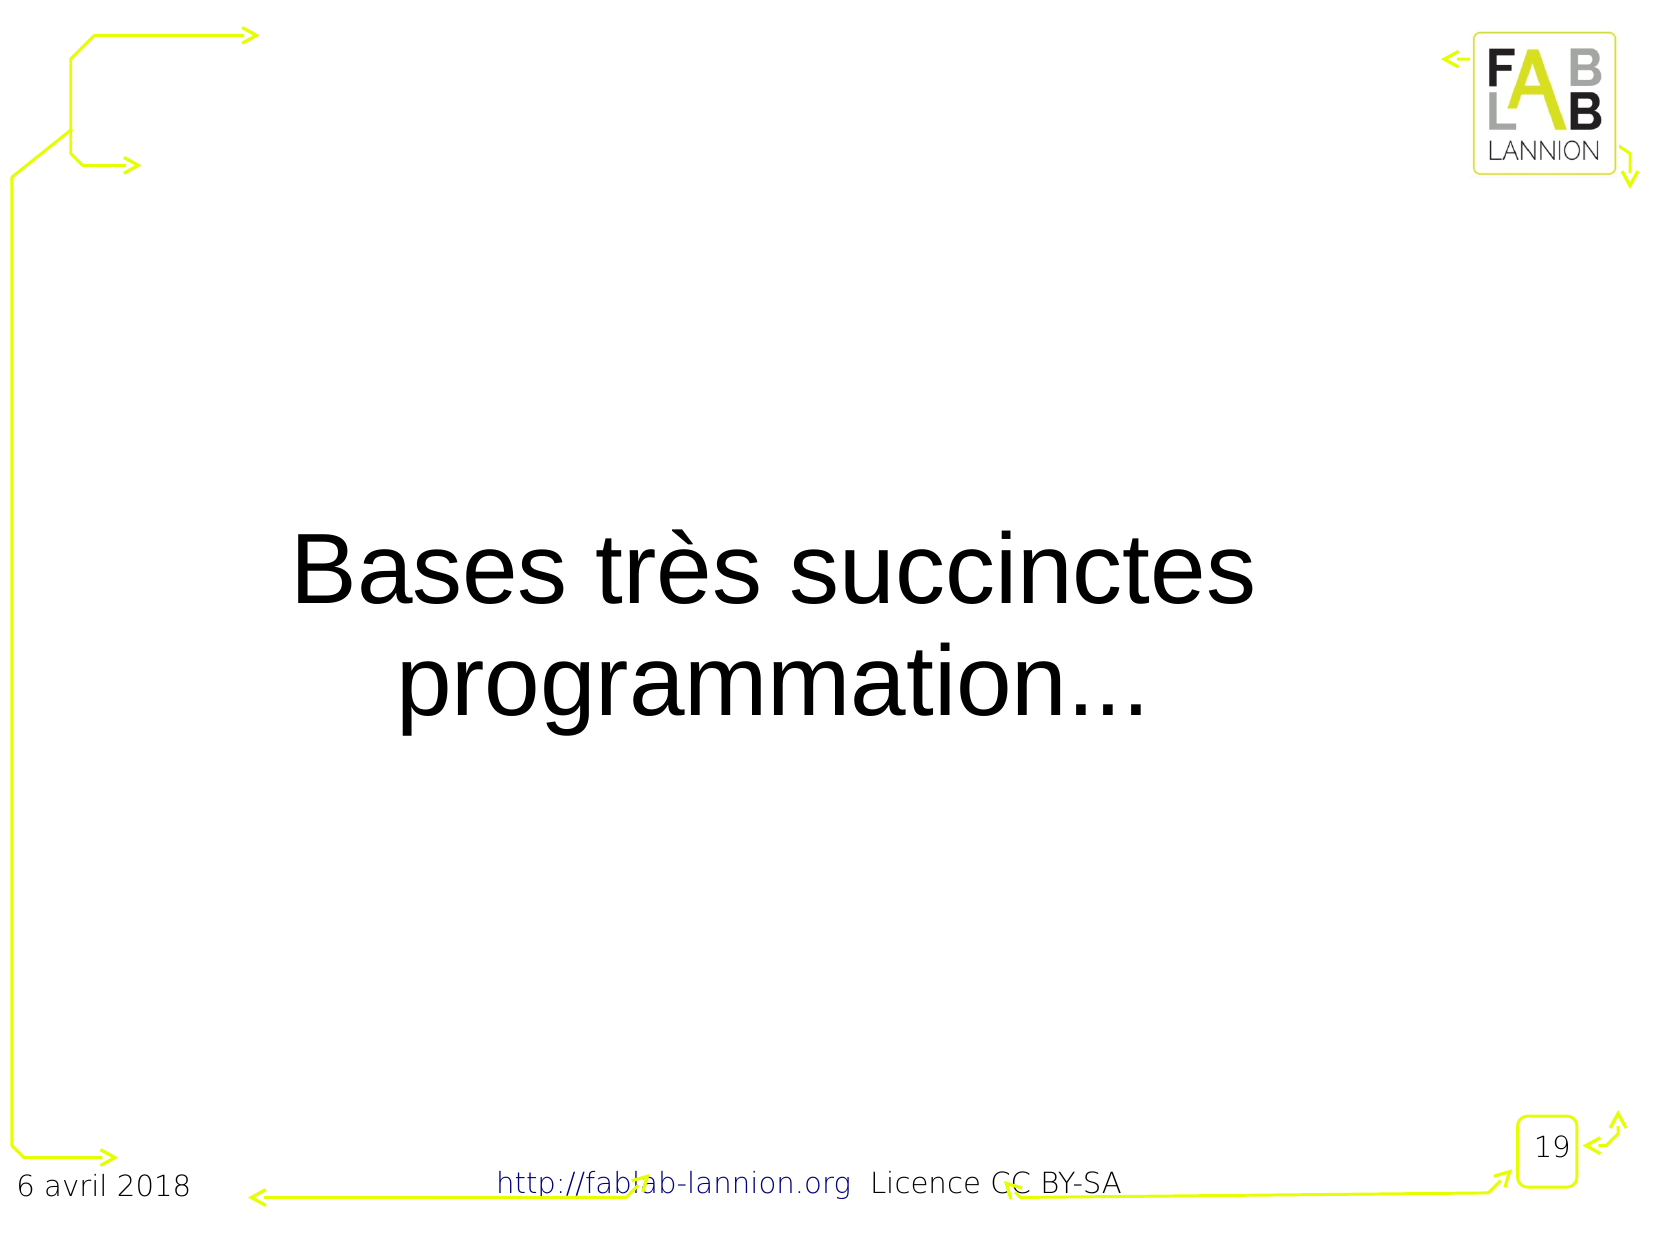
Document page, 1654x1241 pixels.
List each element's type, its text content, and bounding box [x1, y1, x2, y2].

title Bases très succinctes programmation... [94, 513, 1453, 737]
picture [1470, 29, 1619, 178]
